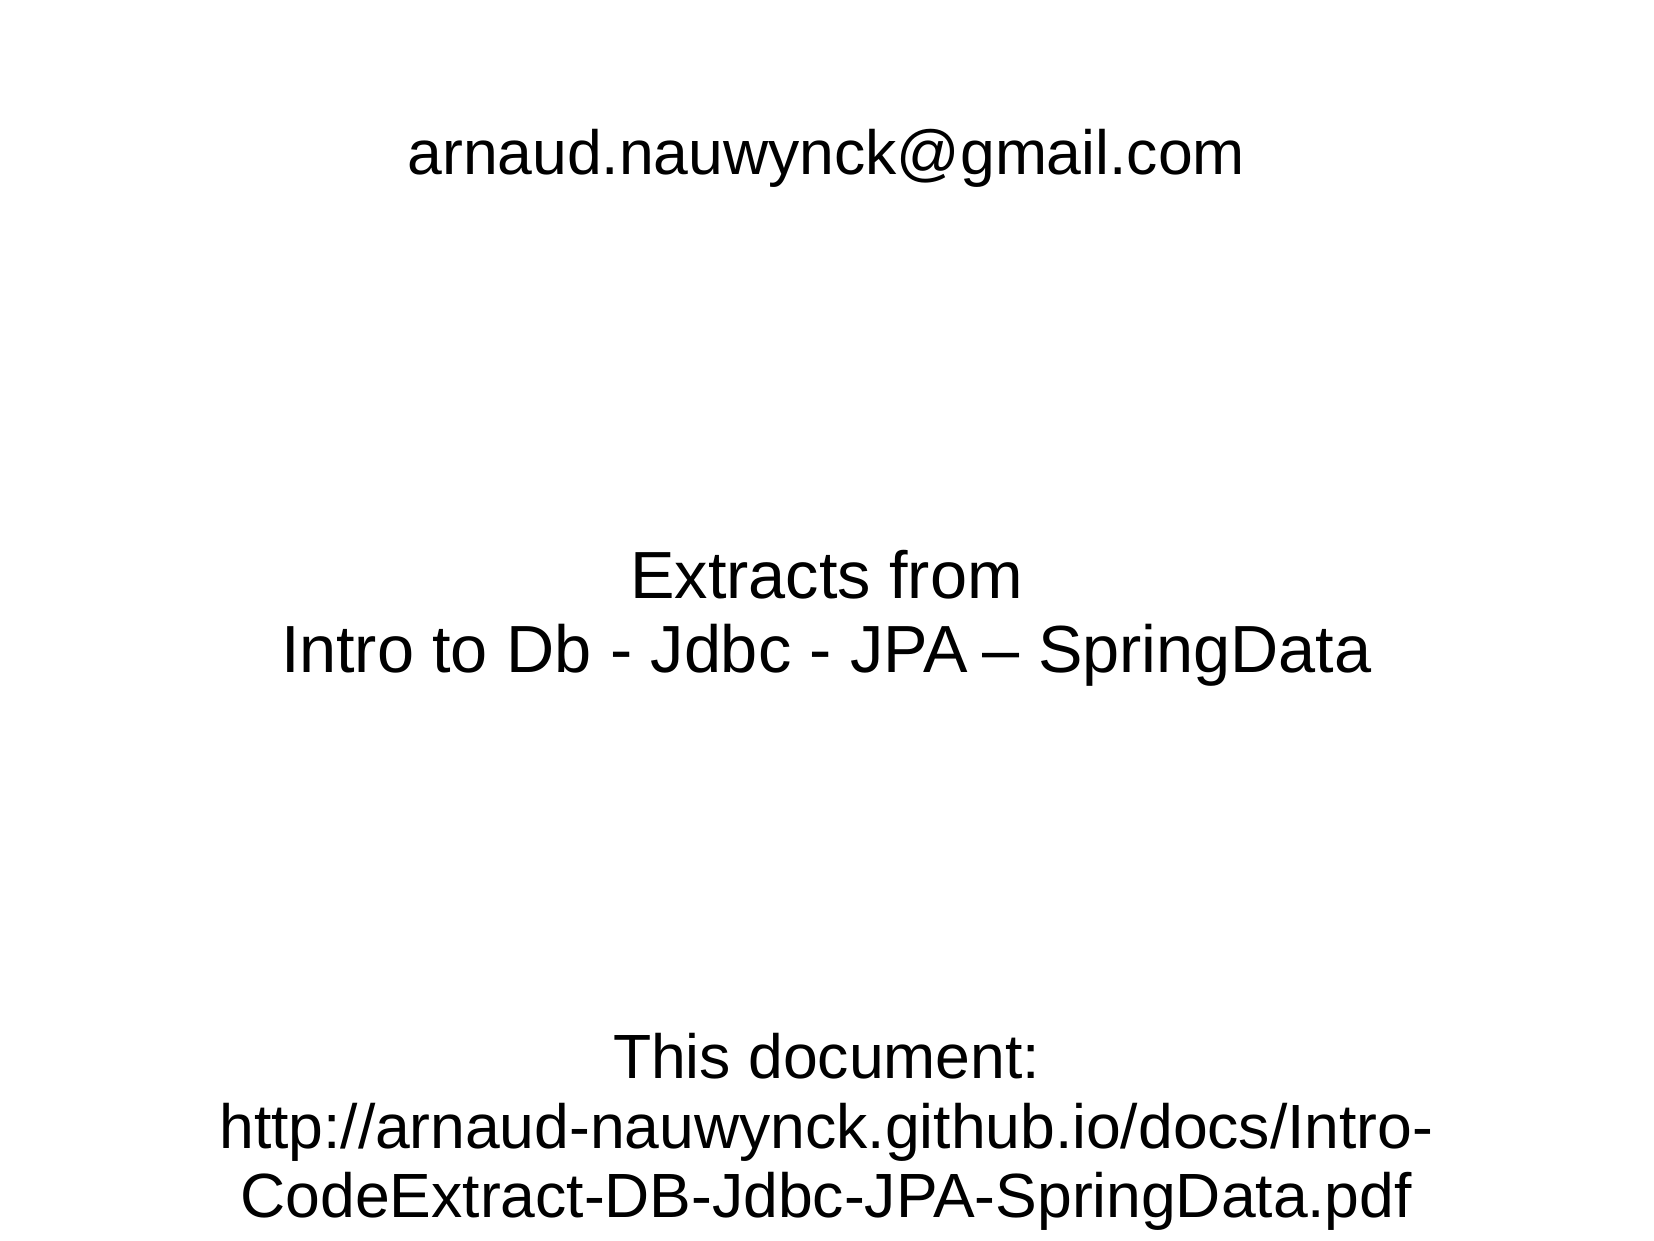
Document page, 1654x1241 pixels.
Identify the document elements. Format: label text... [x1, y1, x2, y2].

title This document: http://arnaud-nauwynck.github.io/docs/Intro-CodeExtract-DB-Jdbc-JPA-SpringData.pdf [82, 1021, 1571, 1232]
subtitle Extracts from Intro to Db - Jdbc - JPA – SpringData [82, 290, 1571, 1010]
title arnaud.nauwynck@gmail.com [82, 49, 1571, 257]
